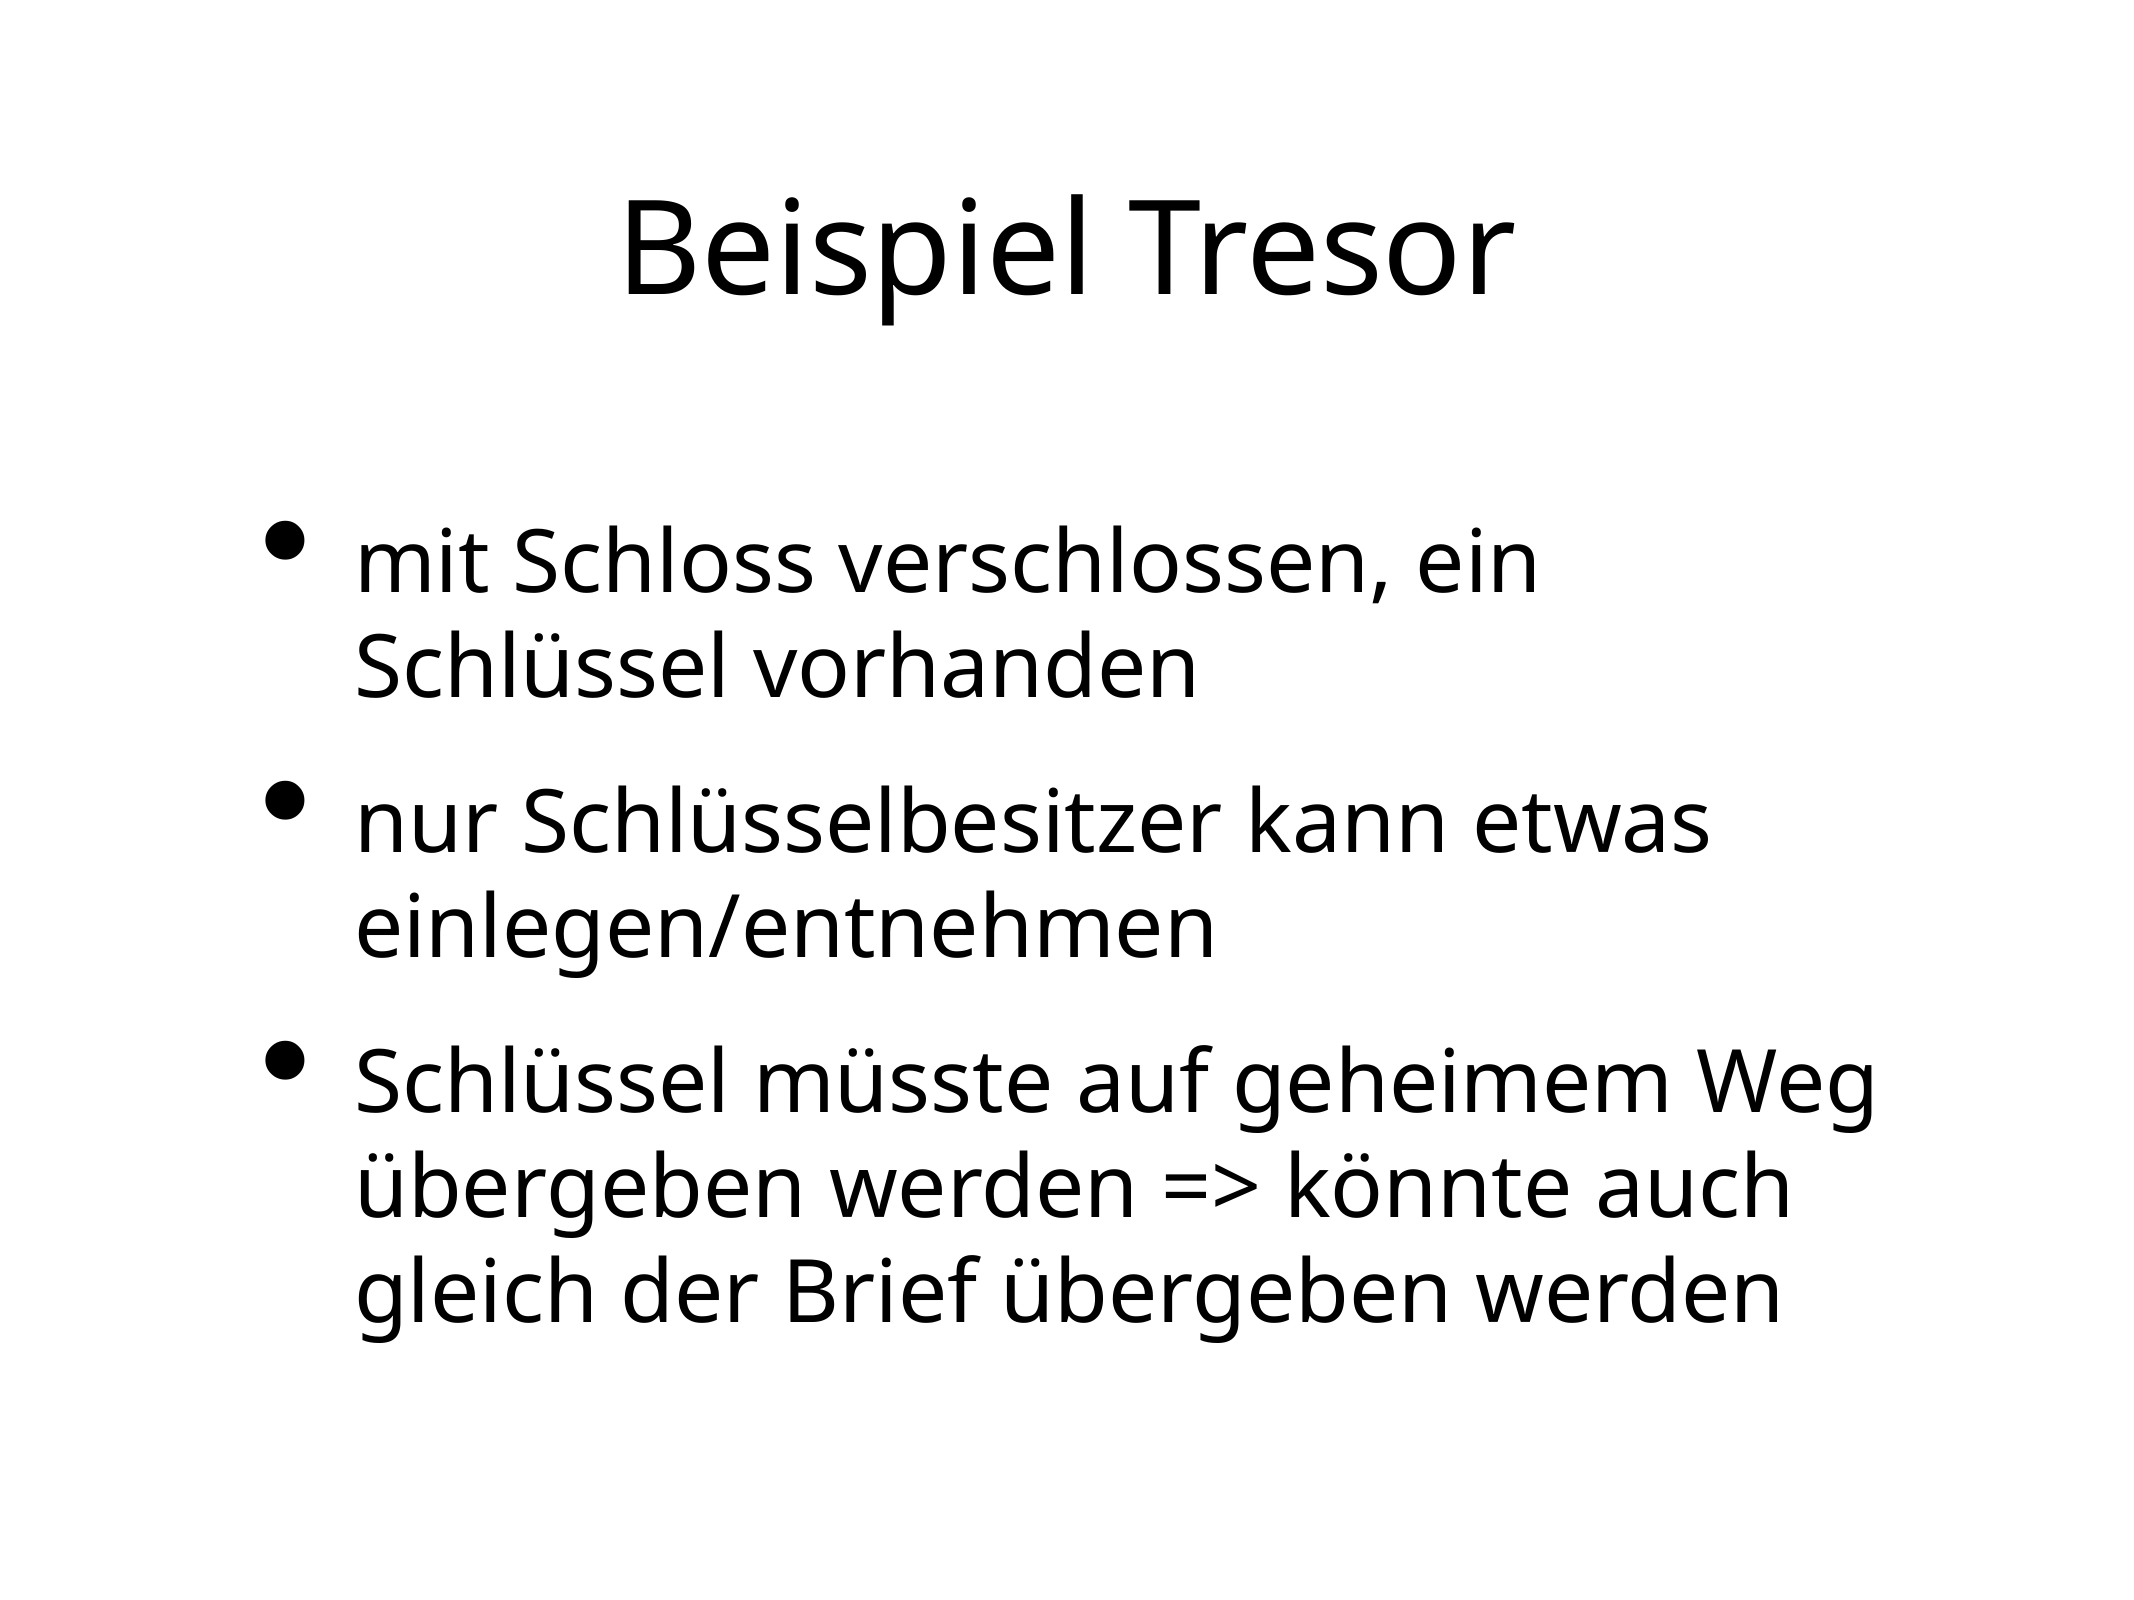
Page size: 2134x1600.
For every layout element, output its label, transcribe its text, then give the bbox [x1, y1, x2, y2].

title Beispiel Tresor [208, 41, 1925, 442]
list mit Schloss verschlossen, ein Schlüssel vorhanden nur Schlüsselbesitzer kann etwas einlegen/entnehmen Schlüssel müsste auf geheimem Weg übergeben werden => könnte auch gleich der Brief übergeben werden [208, 454, 1925, 1392]
